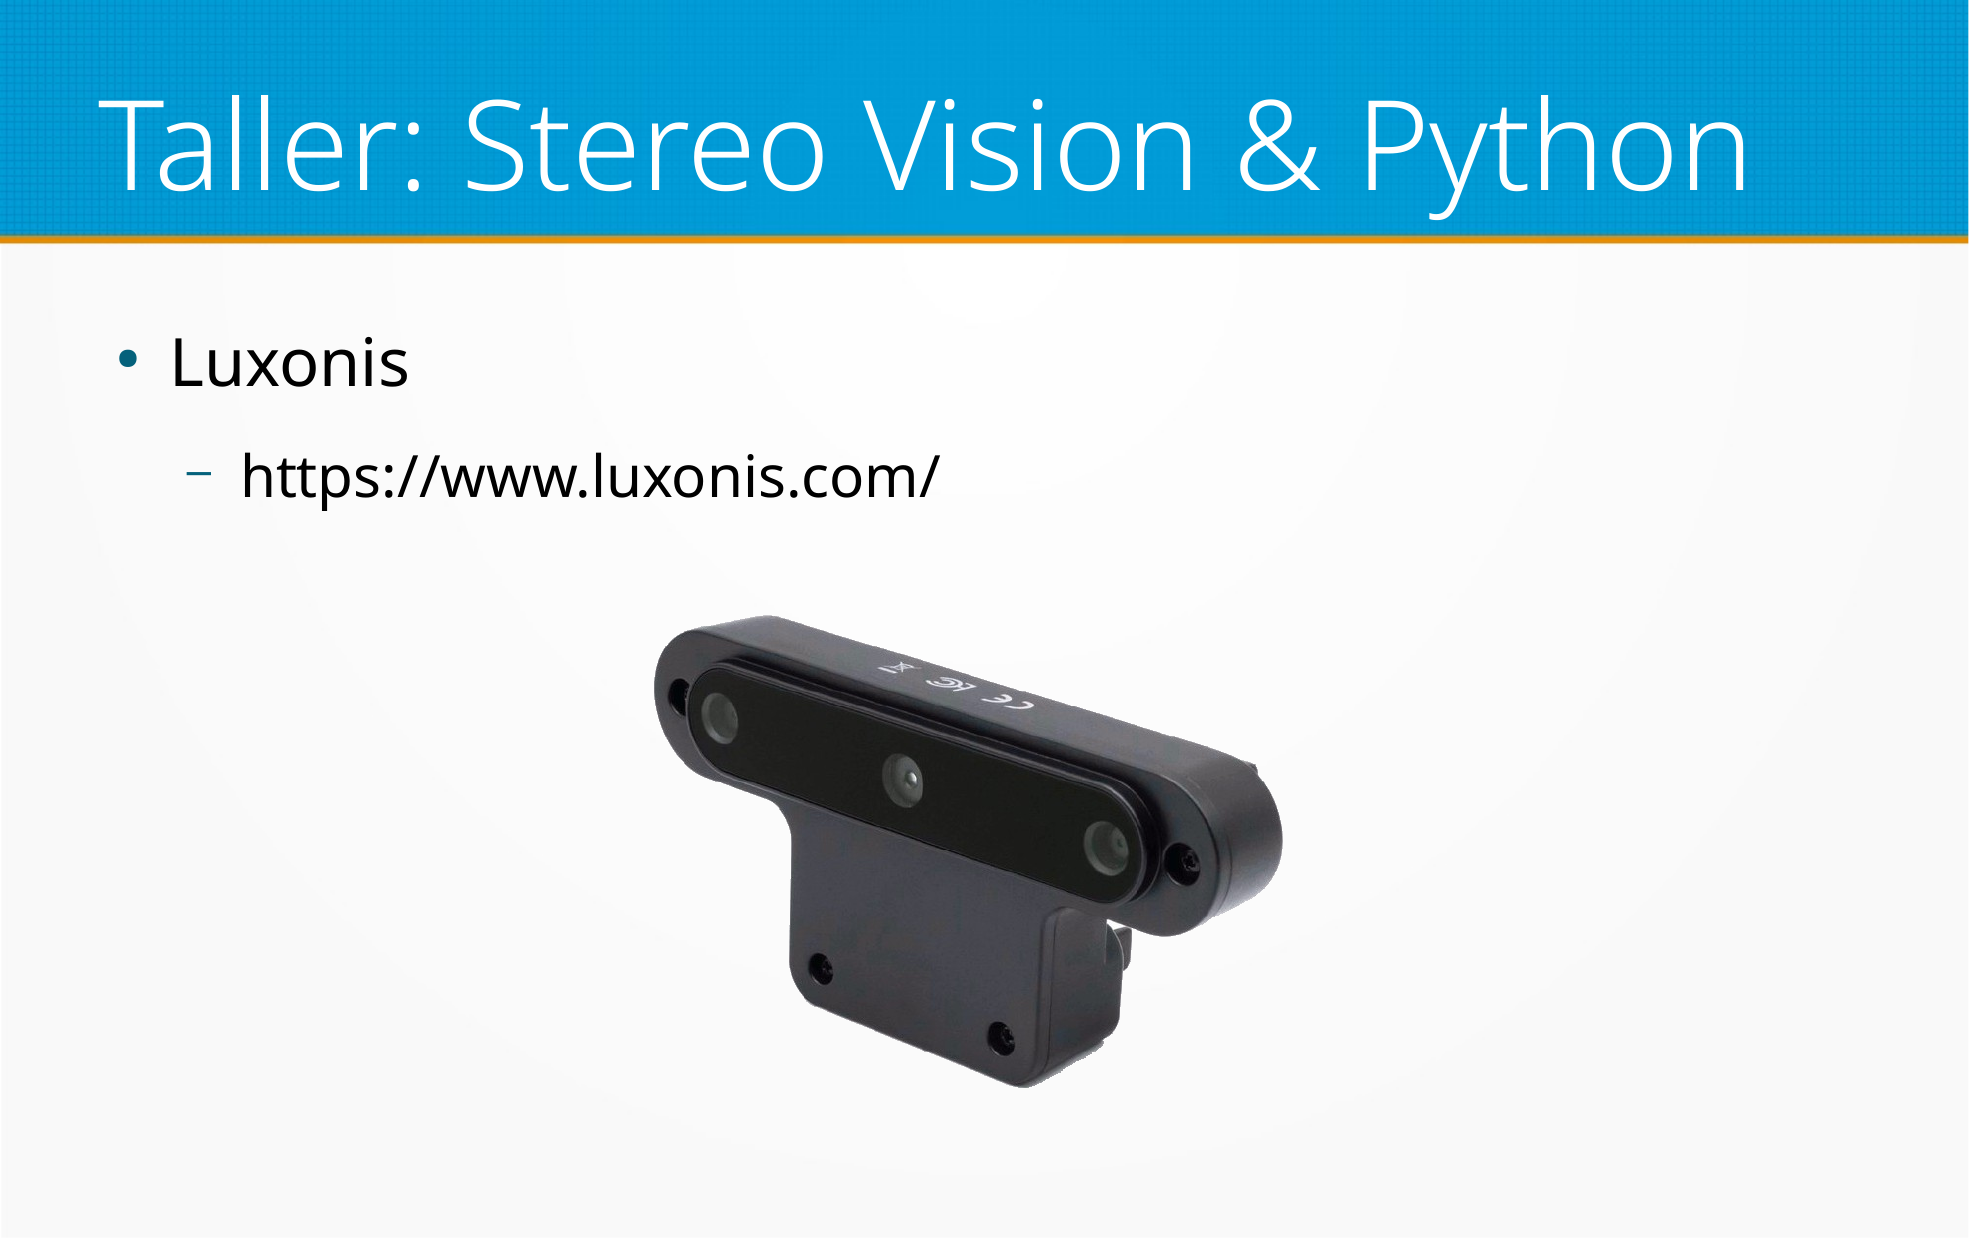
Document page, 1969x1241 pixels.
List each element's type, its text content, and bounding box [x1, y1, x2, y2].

list Luxonis https://www.luxonis.com/ [98, 315, 1861, 1081]
picture [0, 233, 1969, 1241]
title Taller: Stereo Vision & Python [98, 19, 1870, 227]
